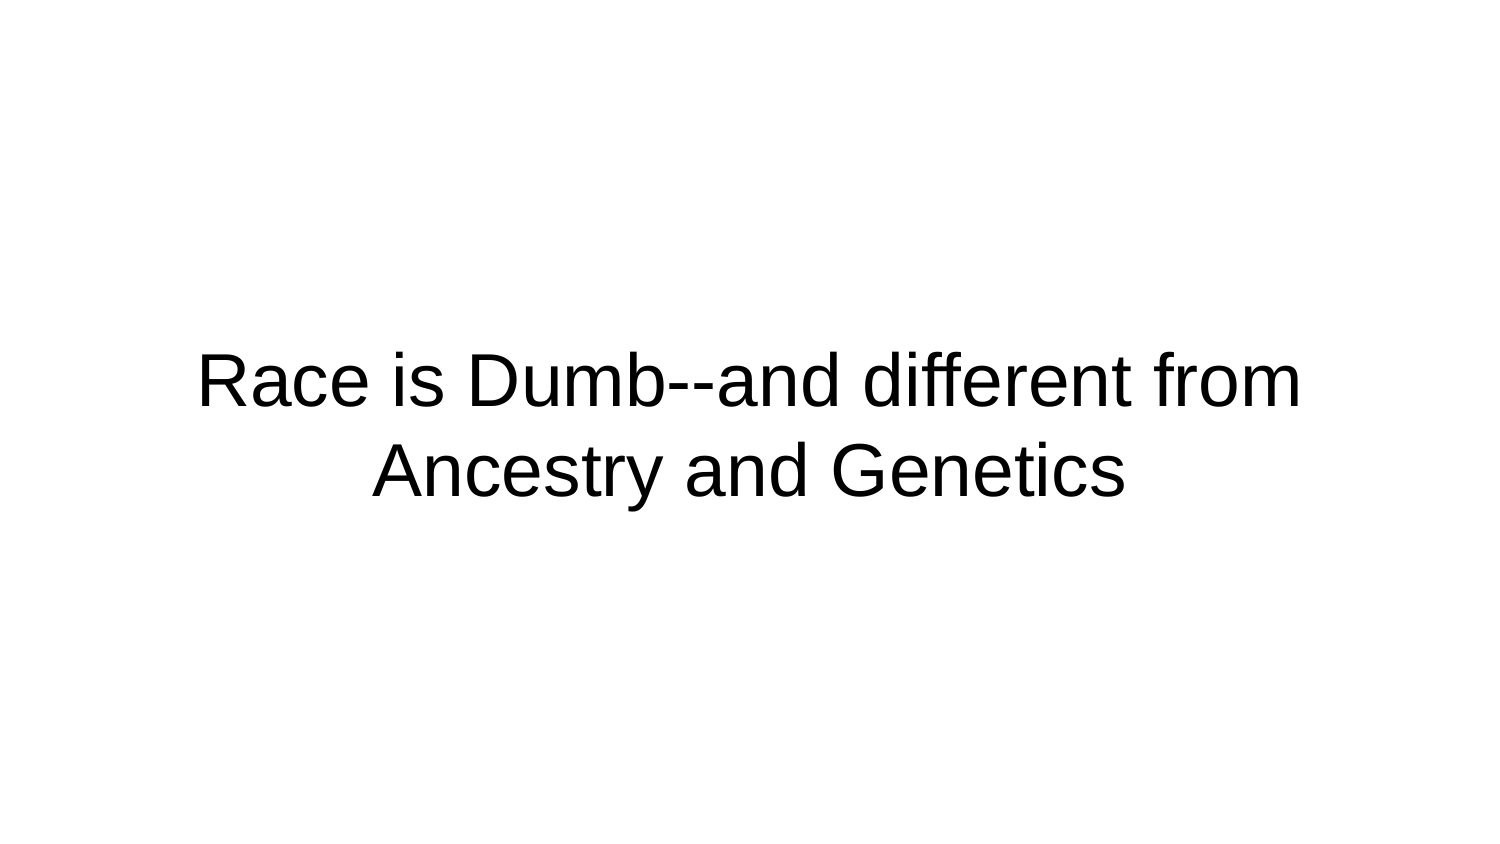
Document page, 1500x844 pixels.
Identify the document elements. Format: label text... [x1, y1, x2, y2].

title Race is Dumb--and different from Ancestry and Genetics [51, 352, 1449, 491]
